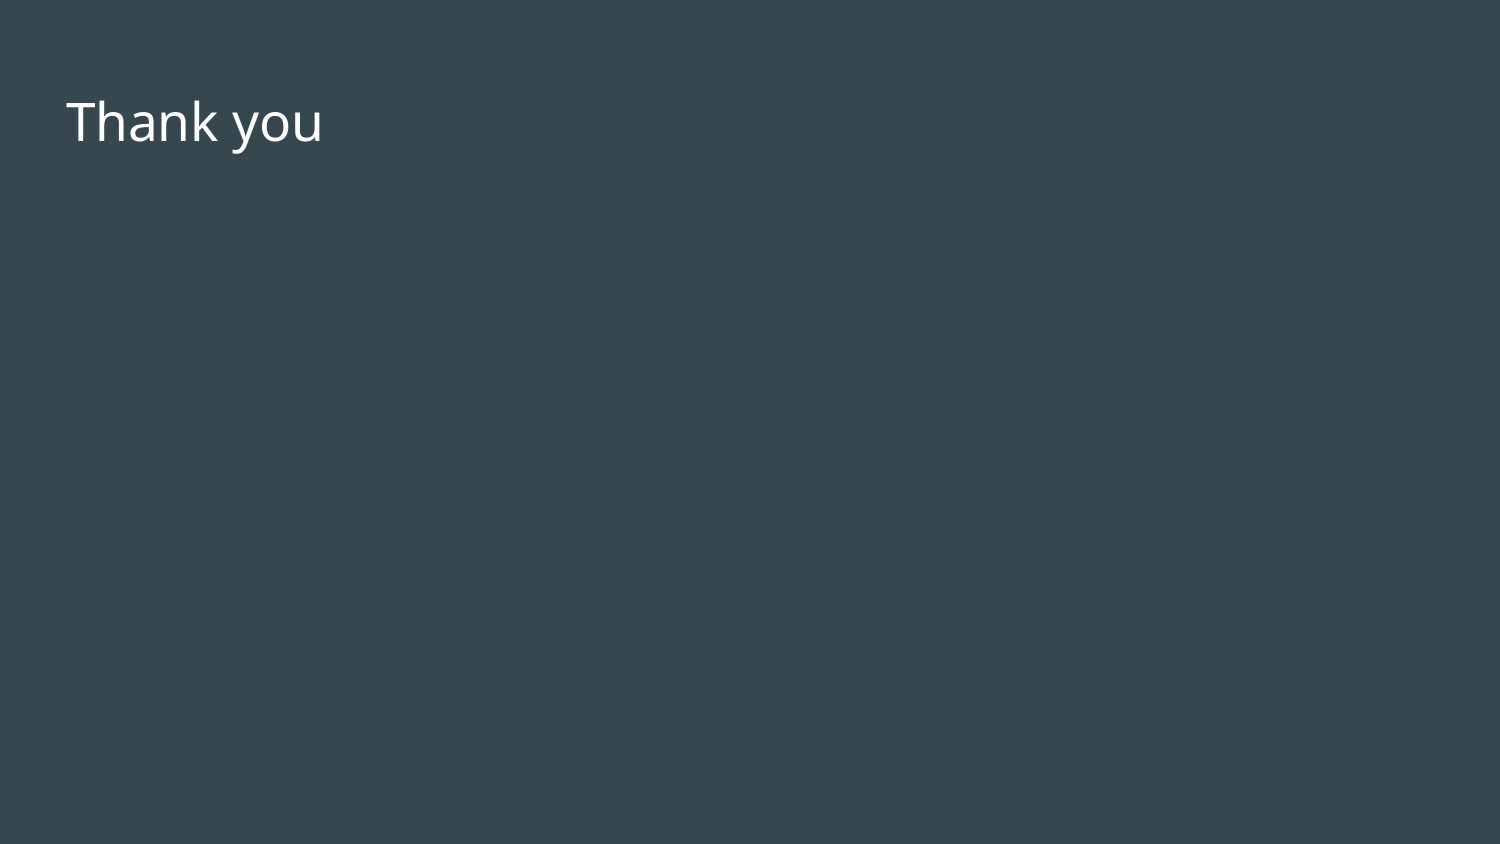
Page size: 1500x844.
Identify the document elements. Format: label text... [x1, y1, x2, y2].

title Thank you [51, 72, 1449, 167]
